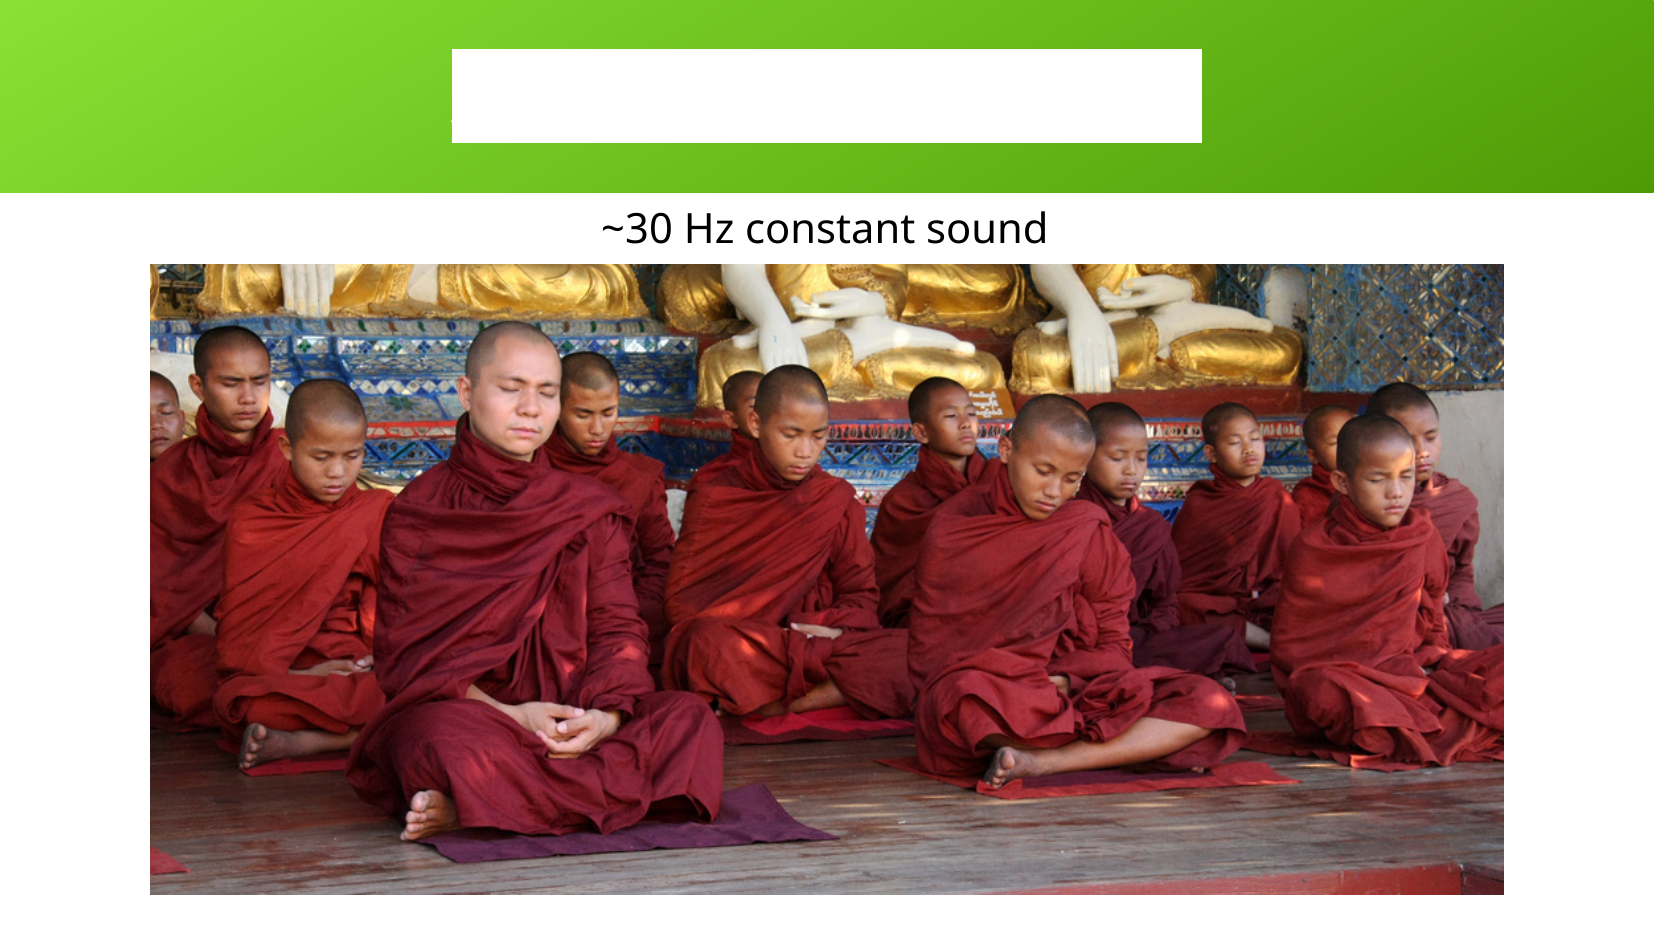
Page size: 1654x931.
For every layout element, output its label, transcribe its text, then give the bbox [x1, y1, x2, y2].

title A plausible explanation [0, 0, 1654, 193]
text_box ~30 Hz constant sound [435, 188, 1216, 264]
picture [150, 264, 1504, 895]
